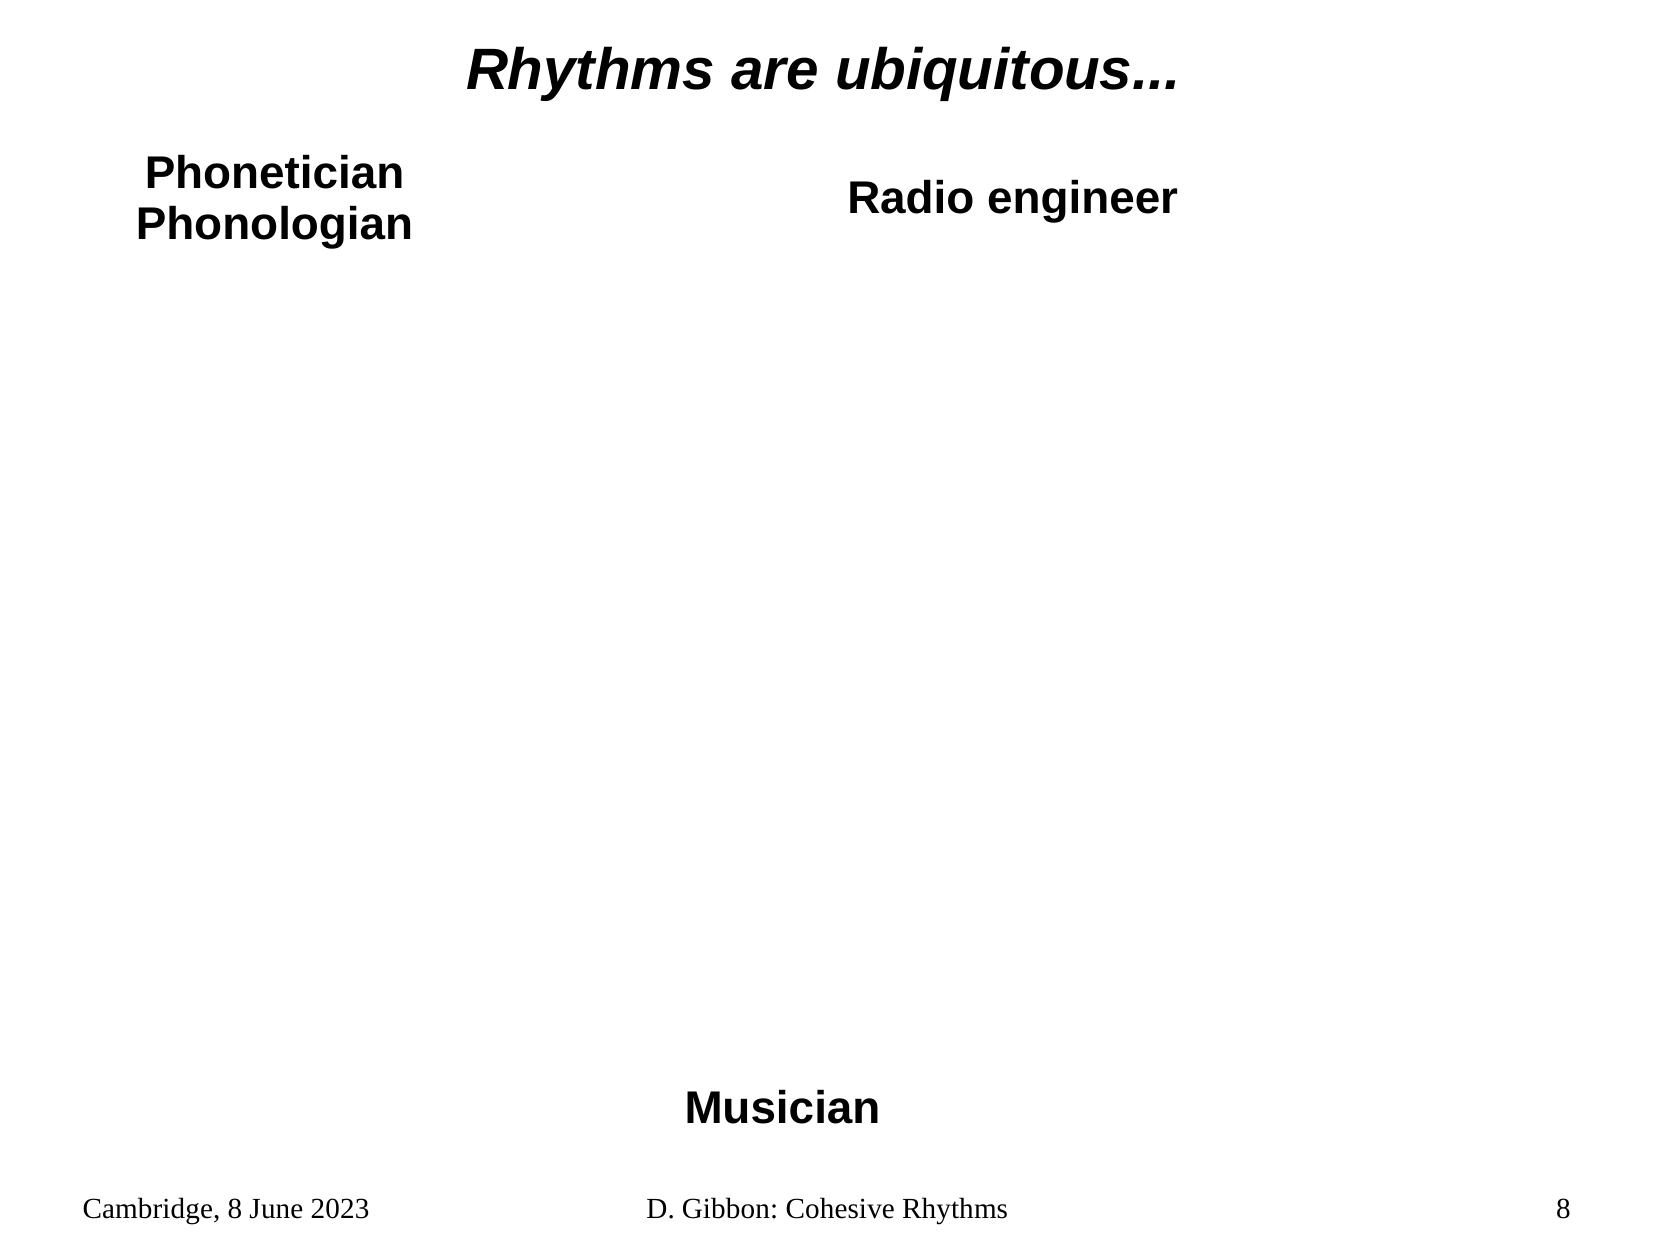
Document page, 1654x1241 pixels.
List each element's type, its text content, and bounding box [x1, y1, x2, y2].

text_box Radio engineer [773, 153, 1252, 243]
text_box Musician [637, 1062, 928, 1152]
title Rhythms are ubiquitous... [11, 19, 1636, 119]
text_box Phonetician Phonologian [82, 129, 467, 266]
